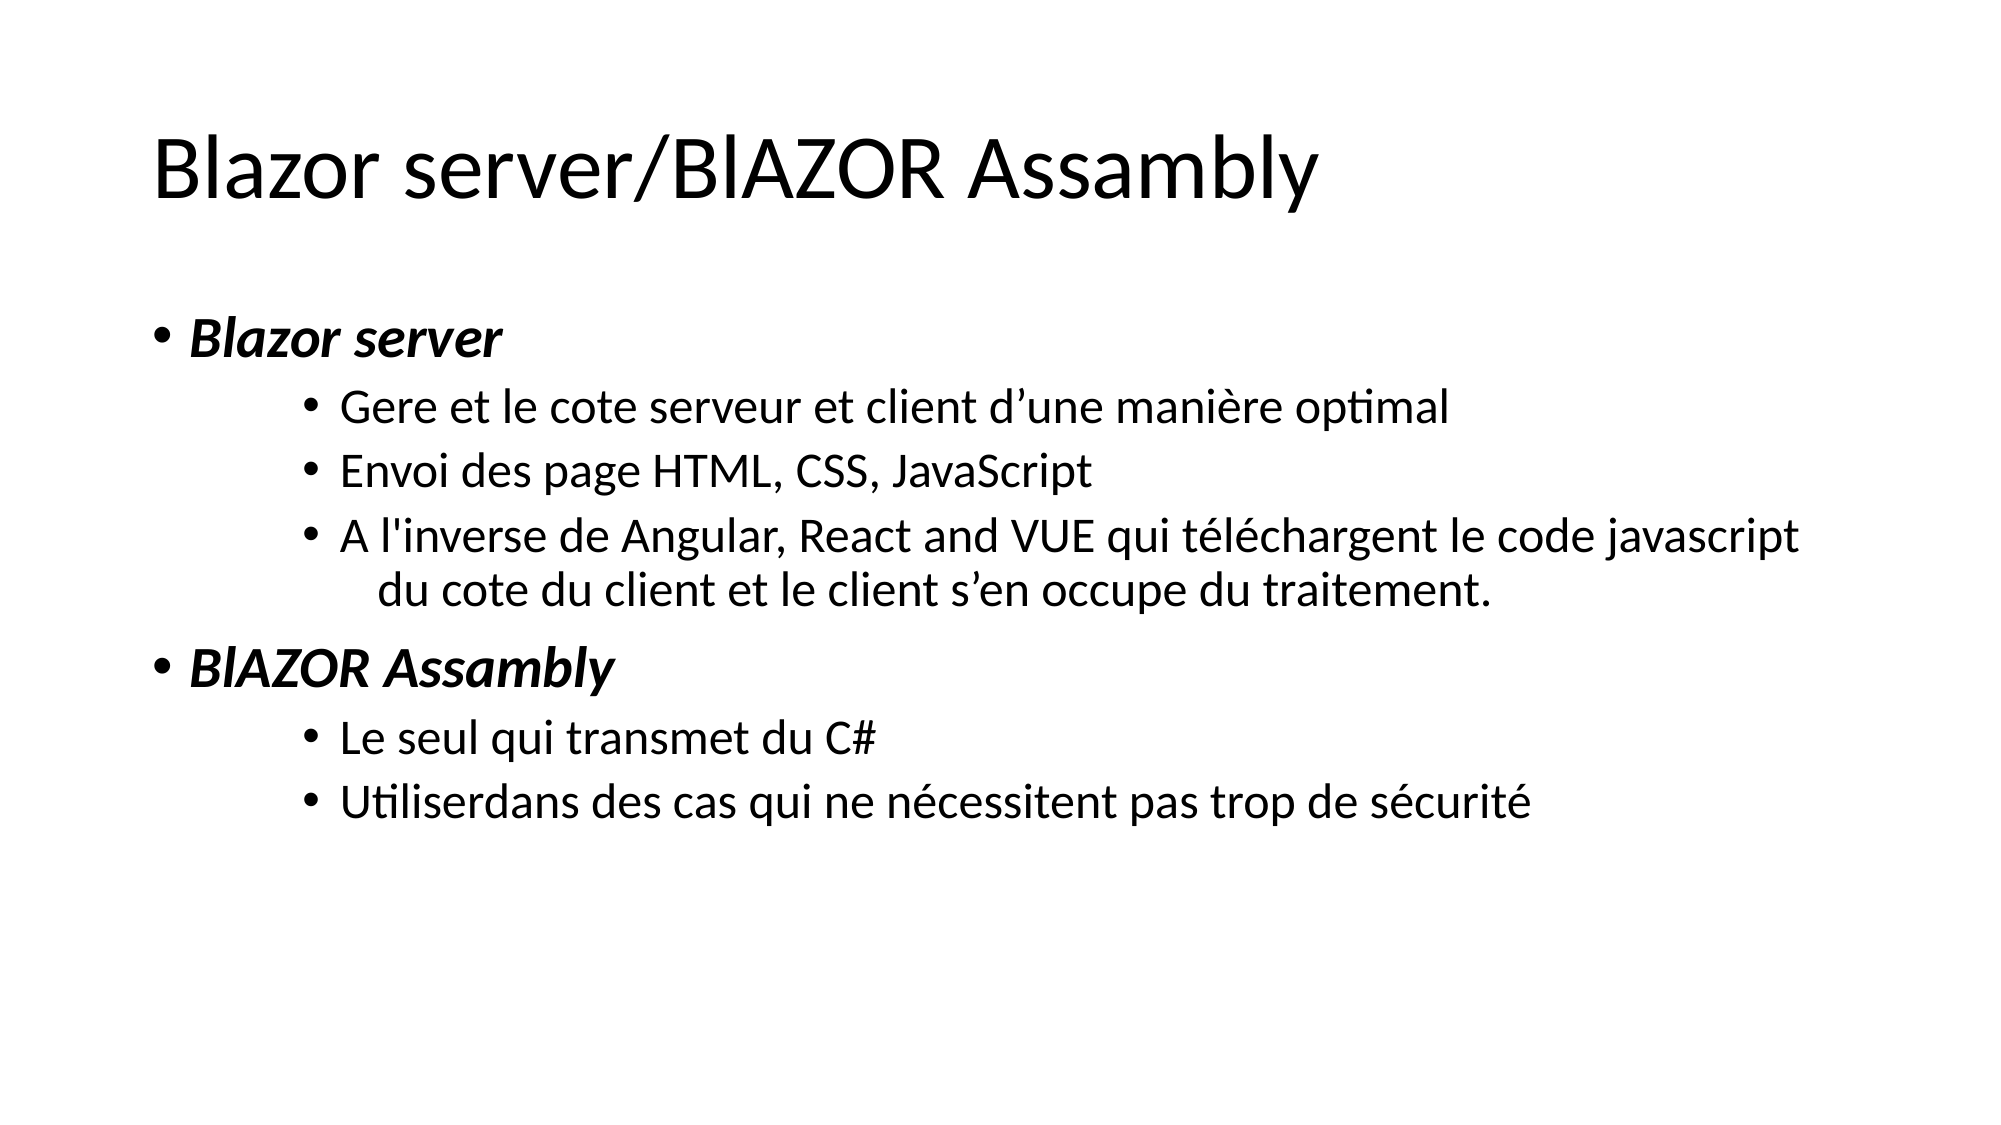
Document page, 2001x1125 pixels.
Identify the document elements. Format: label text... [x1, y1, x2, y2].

list Blazor server Gere et le cote serveur et client d’une manière optimal Envoi des page HTML, CSS, JavaScript A l'inverse de Angular, React and VUE qui téléchargent le code javascript du cote du client et le client s’en occupe du traitement. BlAZOR Assambly Le seul qui transmet du C# Utiliserdans des cas qui ne nécessitent pas trop de sécurité [137, 299, 1863, 1014]
title Blazor server/BlAZOR Assambly [137, 59, 1863, 278]
